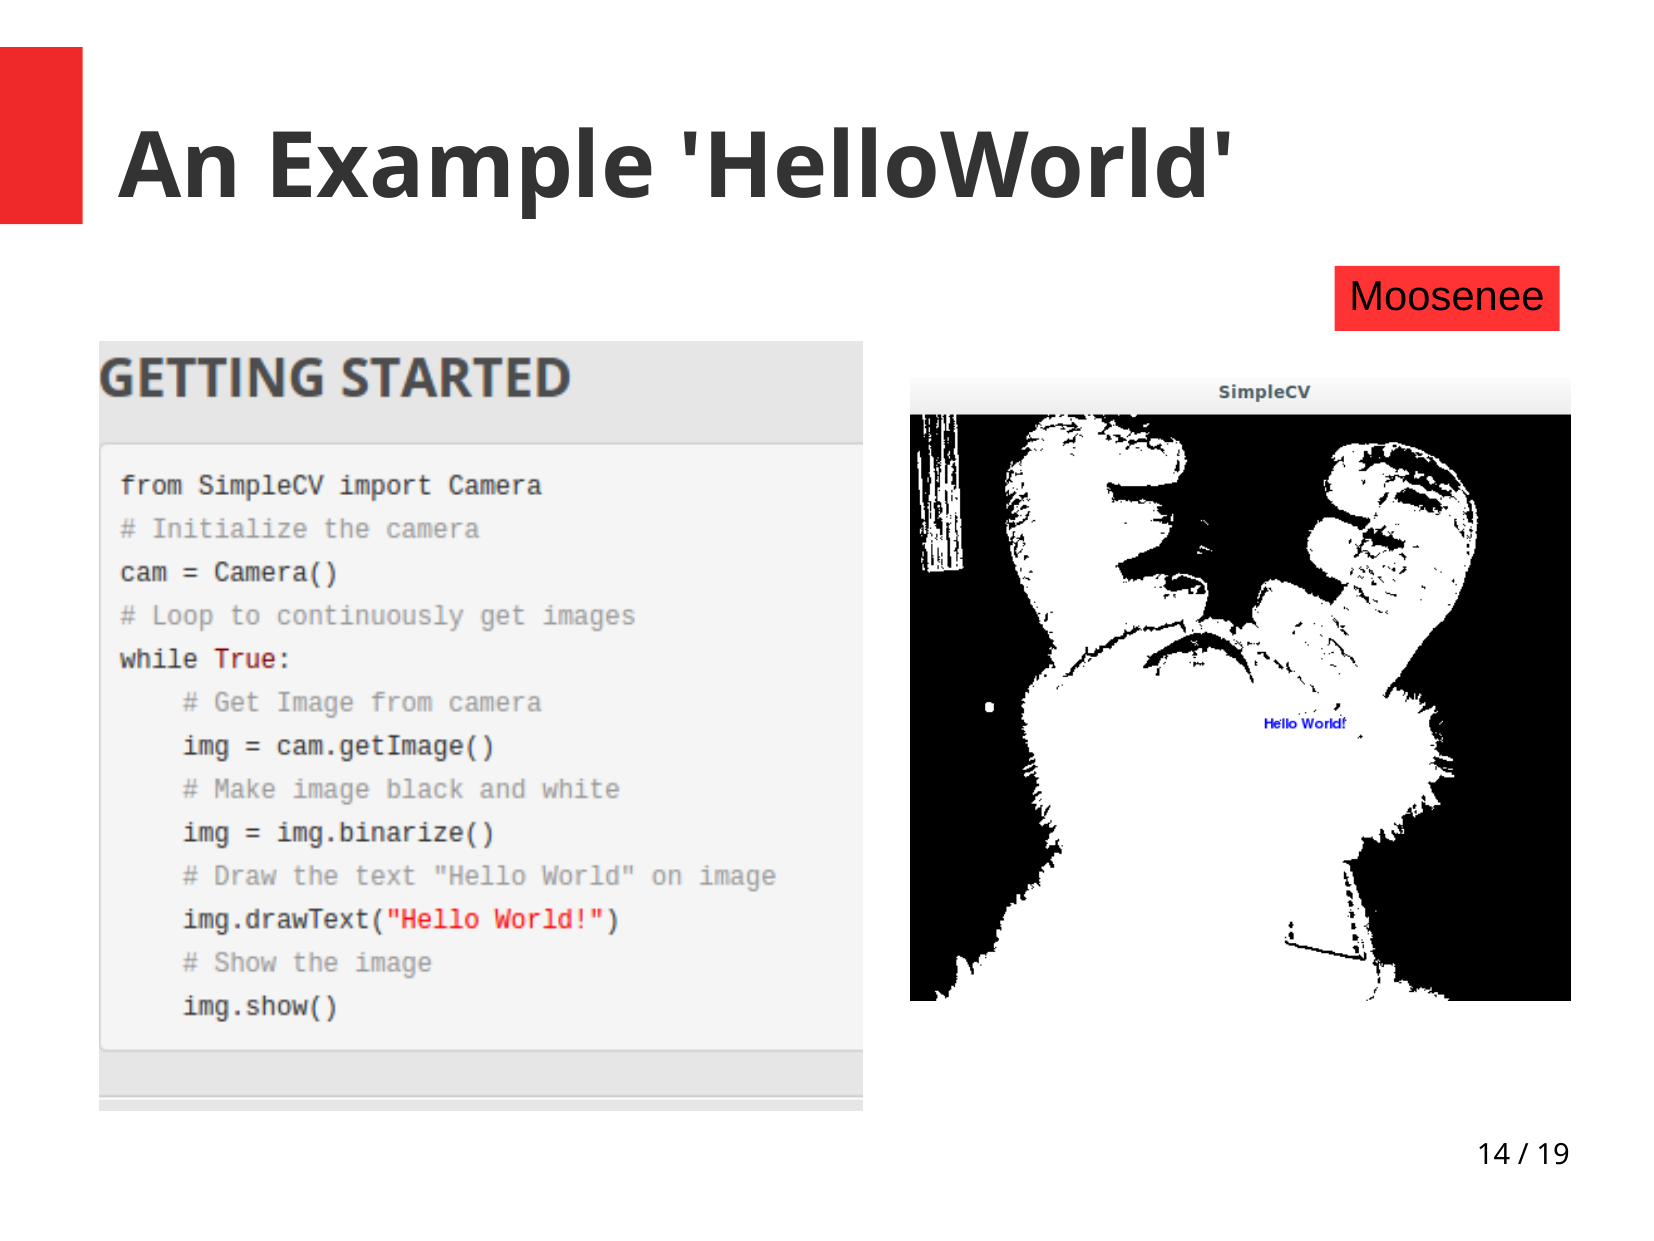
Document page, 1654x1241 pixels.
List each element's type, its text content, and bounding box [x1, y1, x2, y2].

title An Example 'HelloWorld' [118, 49, 1571, 256]
picture [99, 341, 863, 1111]
picture [910, 377, 1571, 1001]
text_box Moosenee [1334, 265, 1560, 331]
